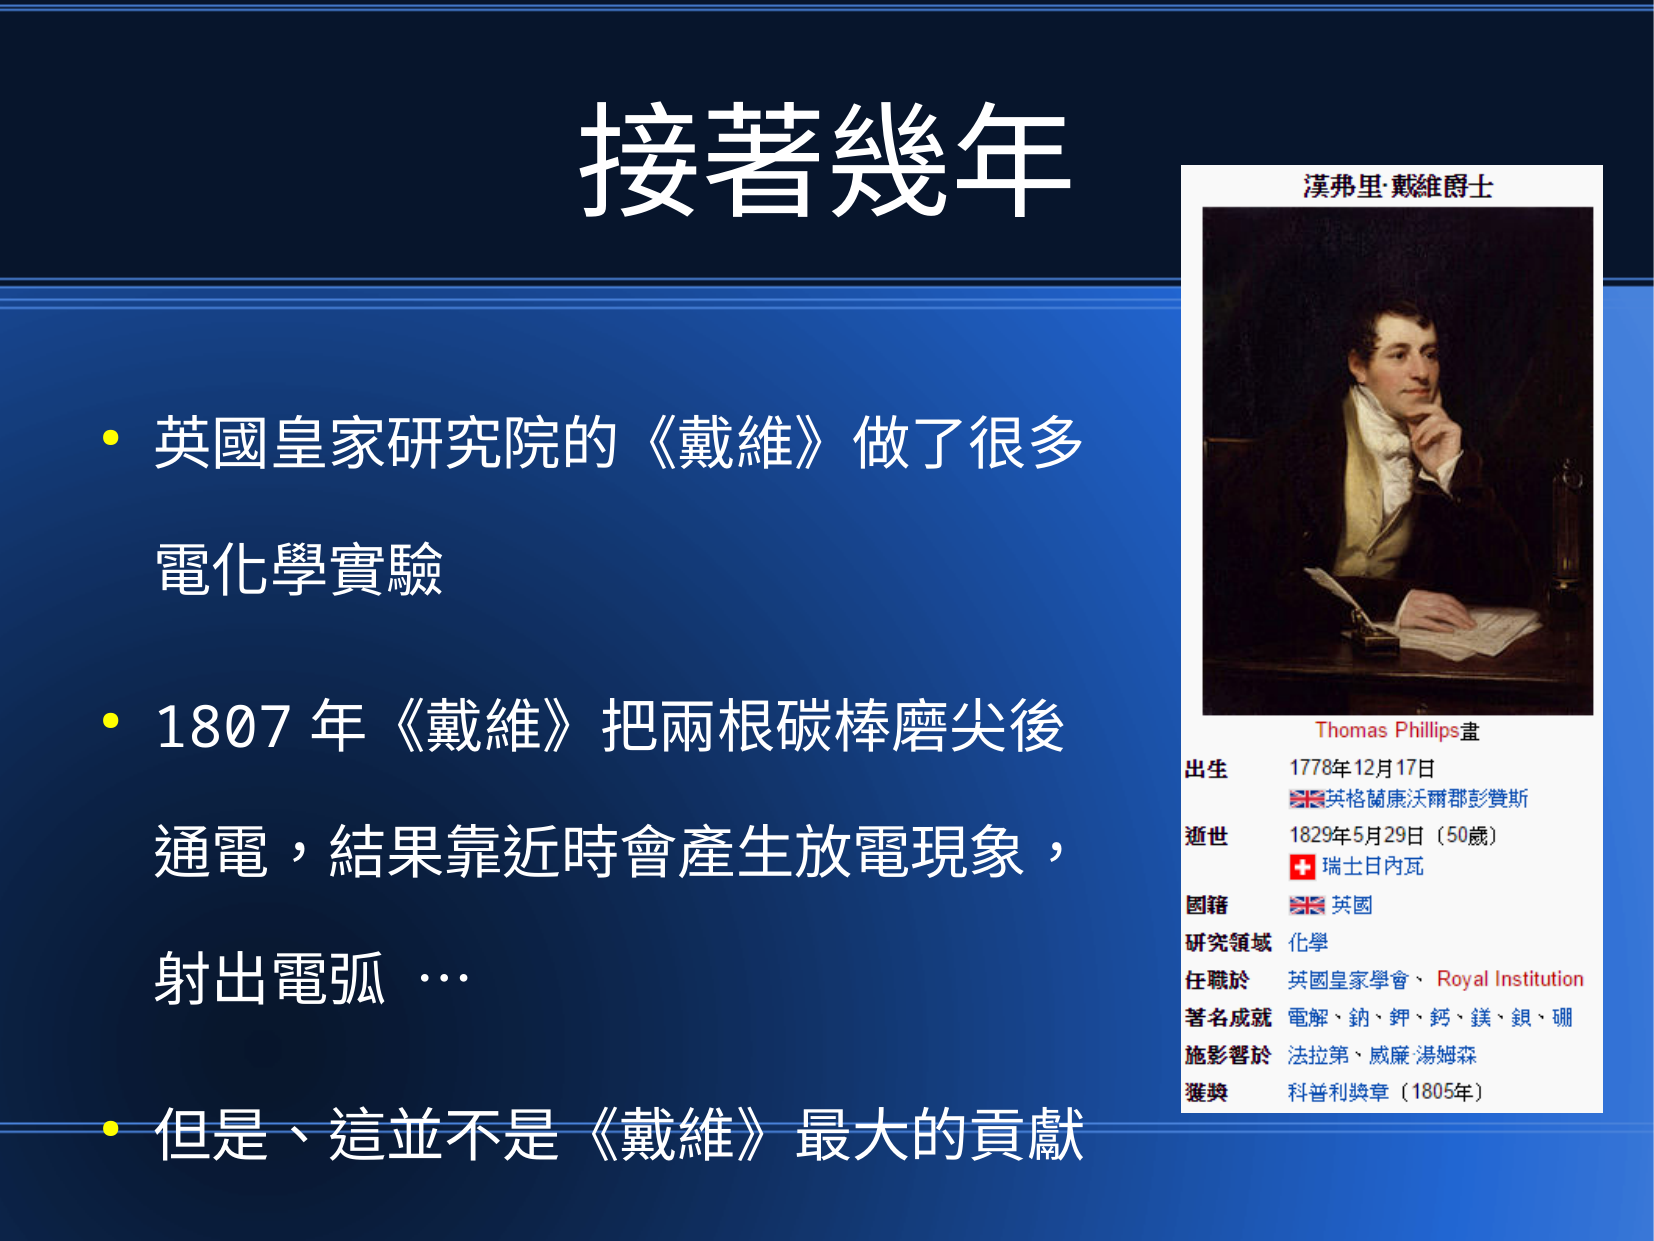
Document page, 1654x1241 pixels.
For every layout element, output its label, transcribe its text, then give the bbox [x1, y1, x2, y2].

list 英國皇家研究院的《戴維》做了很多電化學實驗 1807年《戴維》把兩根碳棒磨尖後通電，結果靠近時會產生放電現象，射出電弧 … 但是、這並不是《戴維》最大的貢獻 … [82, 355, 1123, 1241]
title 接著幾年 [82, 49, 1571, 257]
picture [0, 0, 1654, 1241]
